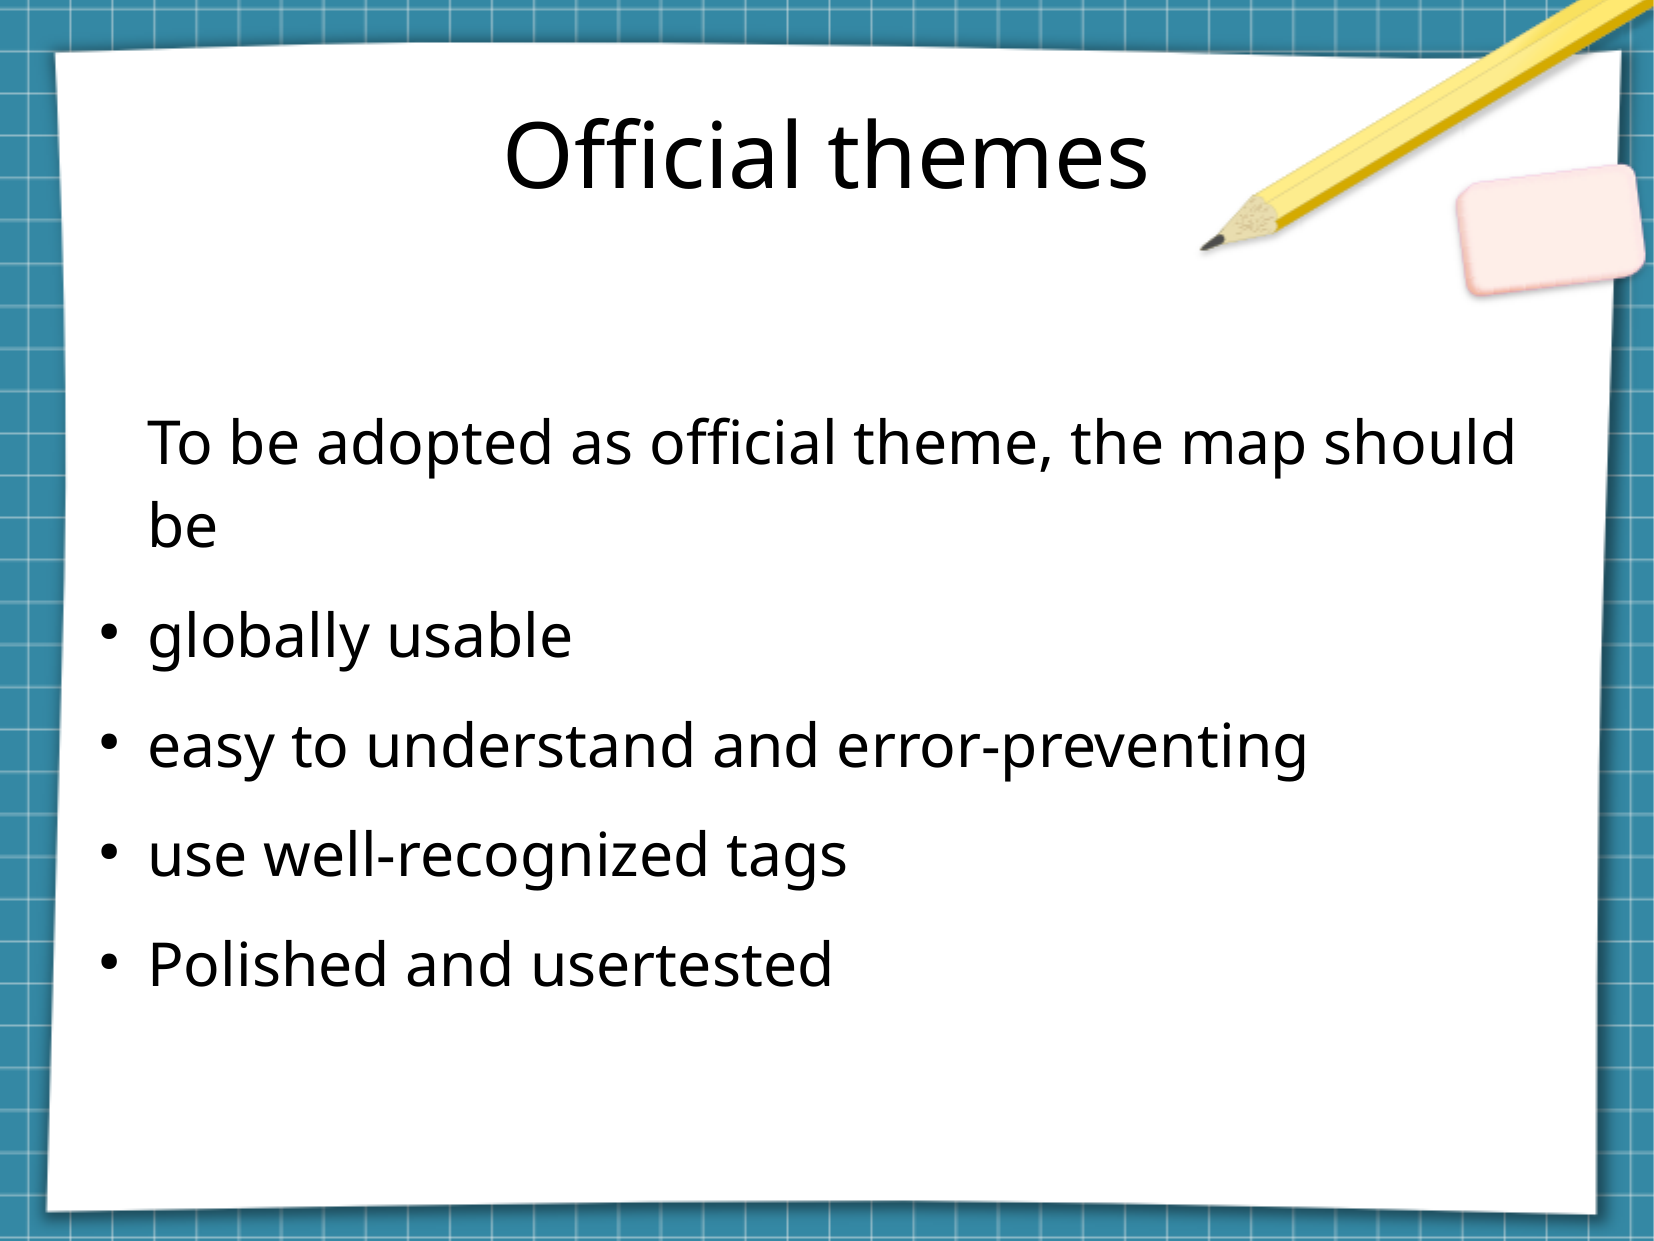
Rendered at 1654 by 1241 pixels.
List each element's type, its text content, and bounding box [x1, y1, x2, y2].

list To be adopted as official theme, the map should be globally usable easy to understand and error-preventing use well-recognized tags Polished and usertested [82, 290, 1571, 1010]
title Official themes [82, 49, 1571, 257]
picture [0, 0, 1654, 1241]
